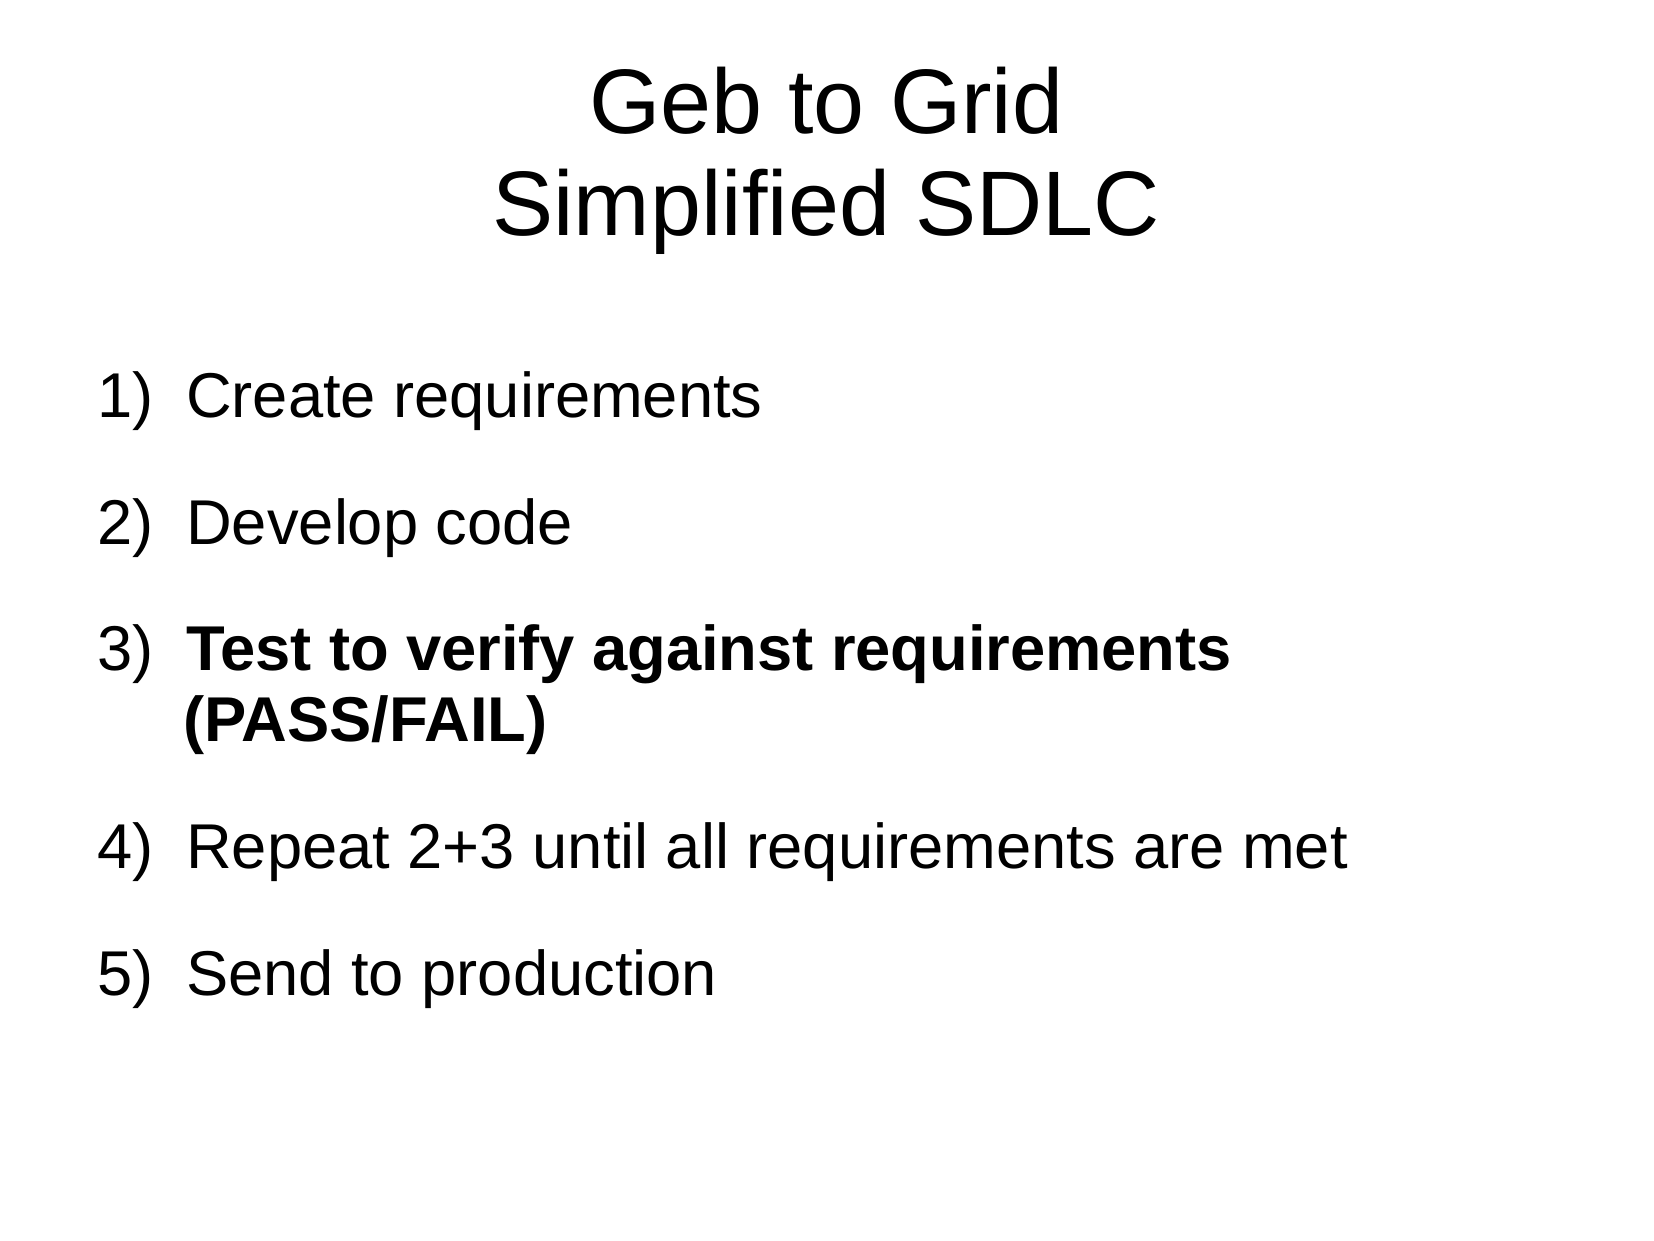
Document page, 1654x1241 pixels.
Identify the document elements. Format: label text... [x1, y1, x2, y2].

title Geb to Grid Simplified SDLC [82, 49, 1571, 257]
list Create requirements Develop code Test to verify against requirements (PASS/FAIL) Repeat 2+3 until all requirements are met Send to production [80, 360, 1570, 1010]
